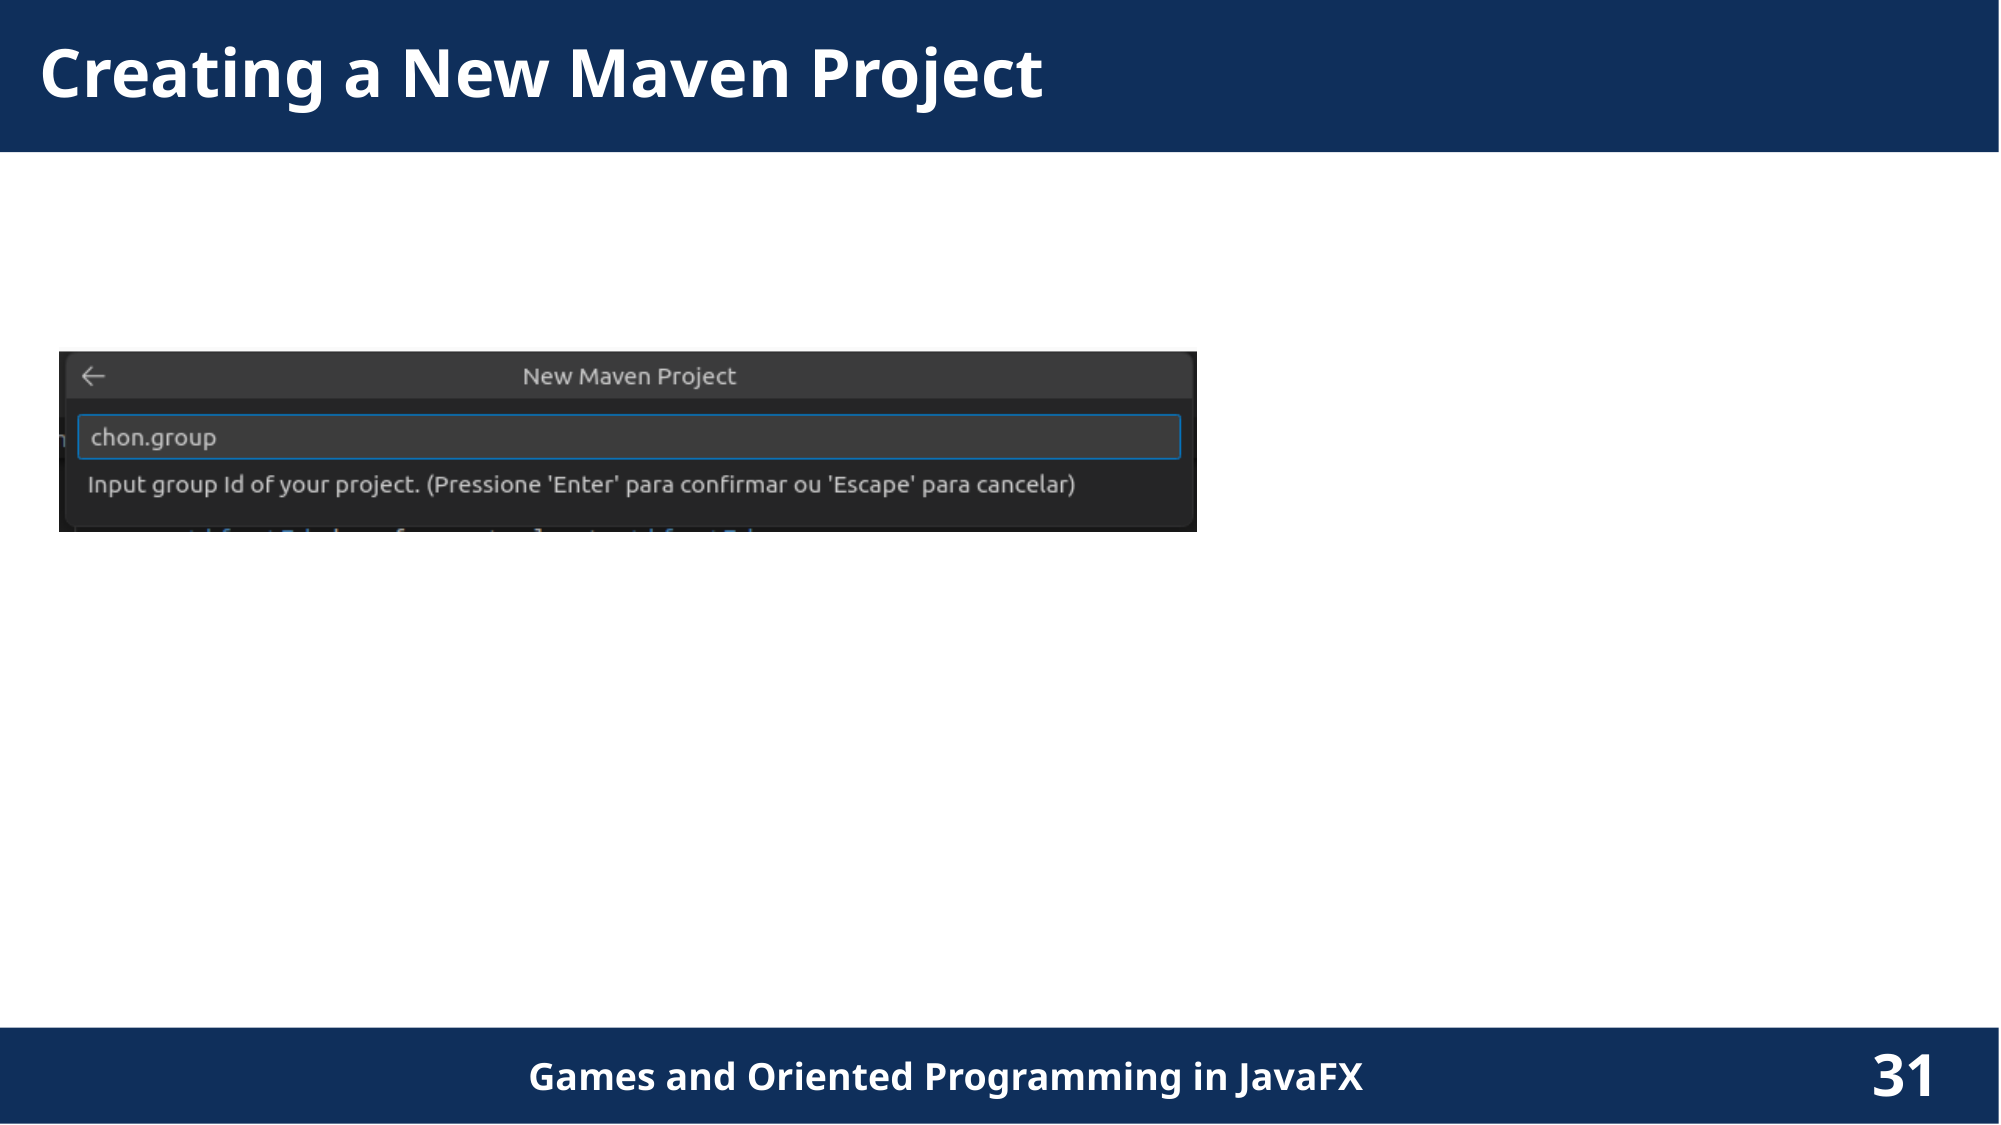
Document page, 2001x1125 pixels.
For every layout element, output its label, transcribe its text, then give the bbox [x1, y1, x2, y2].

text_box Creating a New Maven Project [25, 23, 1999, 119]
picture [59, 347, 1197, 532]
